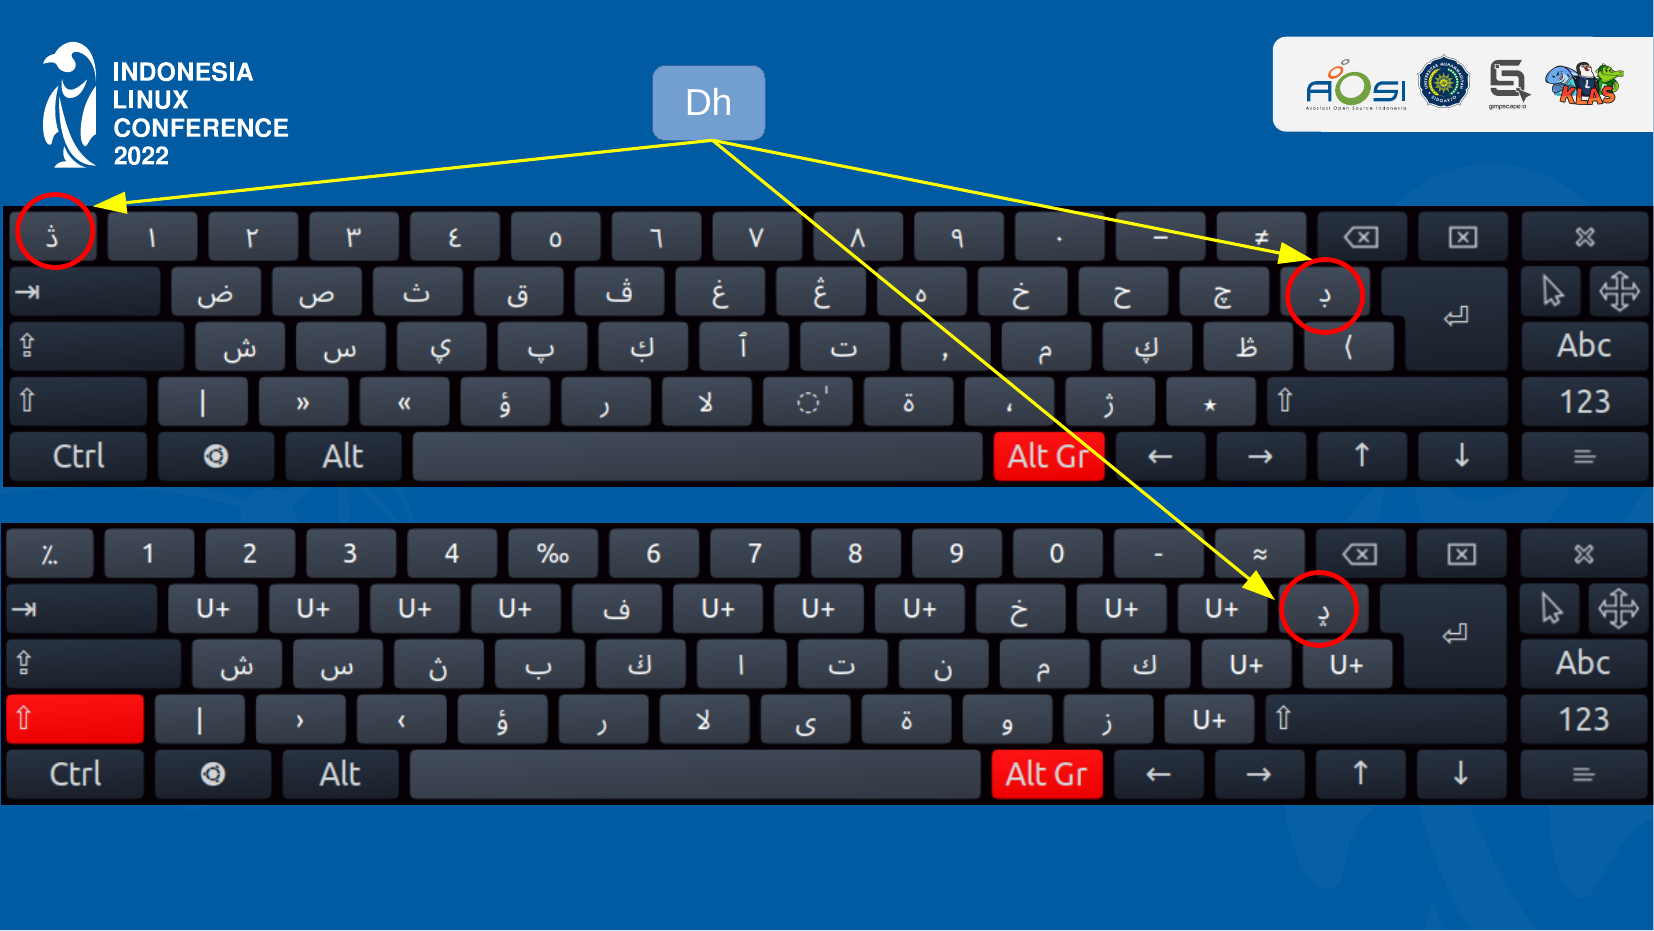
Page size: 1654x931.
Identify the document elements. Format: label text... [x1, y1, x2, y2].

picture [3, 206, 1134, 488]
picture [1, 523, 1654, 805]
picture [1417, 54, 1471, 108]
picture [21, 206, 90, 265]
picture [1545, 62, 1624, 105]
text_box Dh [652, 65, 766, 141]
picture [797, 206, 1654, 488]
picture [1291, 262, 1360, 330]
